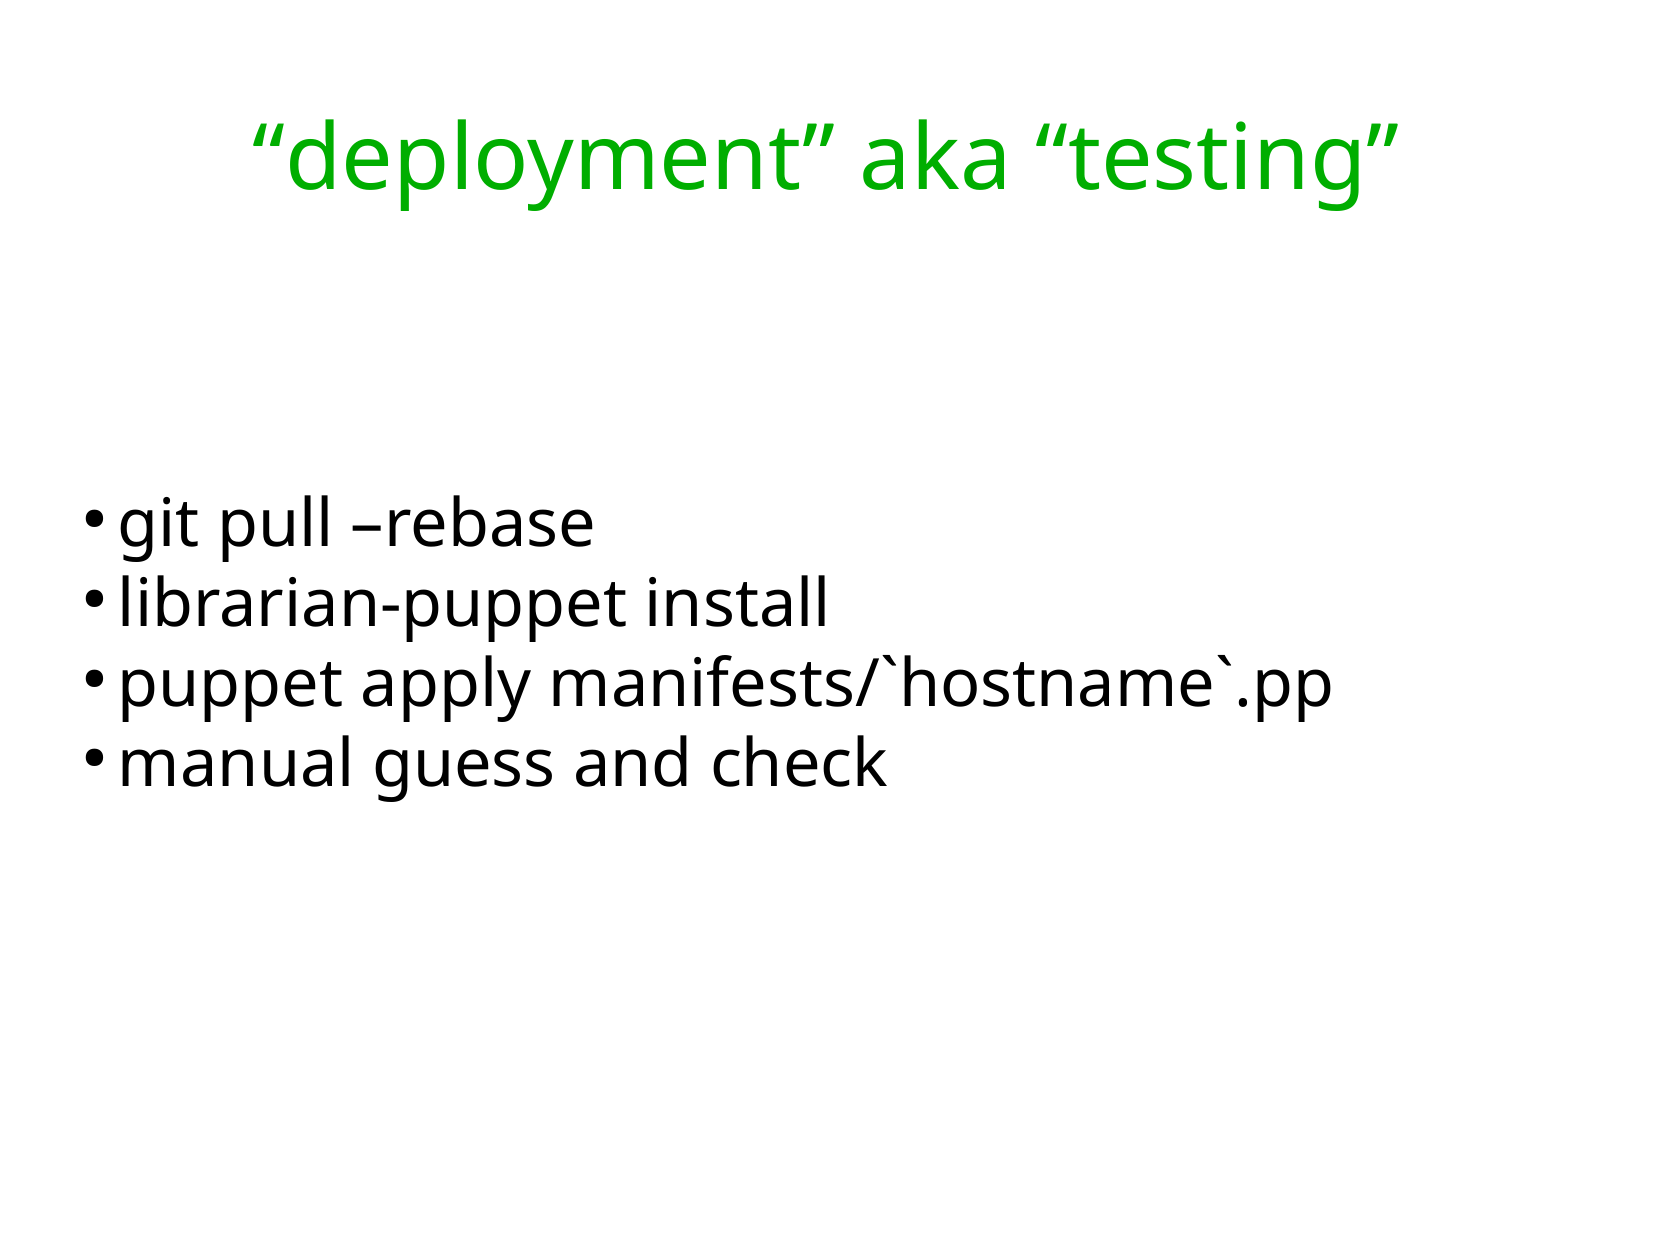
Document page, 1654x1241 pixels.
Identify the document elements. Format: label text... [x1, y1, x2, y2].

text_box git pull –rebase librarian-puppet install puppet apply manifests/`hostname`.pp manual guess and check [82, 480, 1635, 931]
text_box “deployment” aka “testing” [82, 49, 1571, 257]
